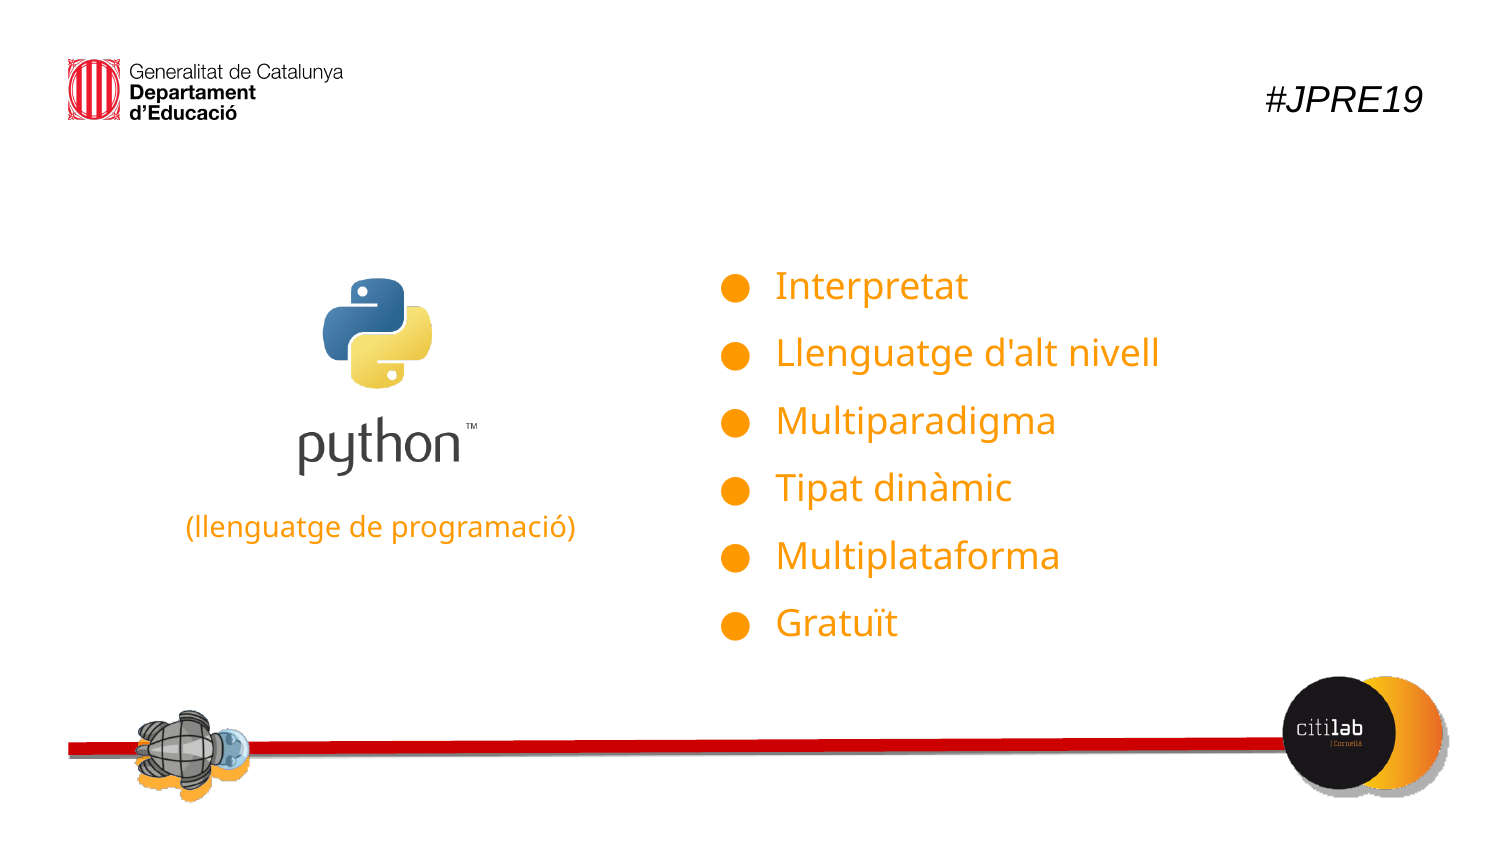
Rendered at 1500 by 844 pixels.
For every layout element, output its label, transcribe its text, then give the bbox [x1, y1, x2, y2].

picture [1281, 675, 1445, 791]
picture [127, 694, 259, 798]
picture [68, 59, 343, 120]
text_box (llenguatge de programació) [128, 493, 634, 554]
picture [149, 271, 625, 493]
text_box #JPRE19 [1250, 59, 1462, 120]
text_box Interpretat Llenguatge d'alt nivell Multiparadigma Tipat dinàmic Multiplataforma Gratuït [685, 224, 1500, 334]
